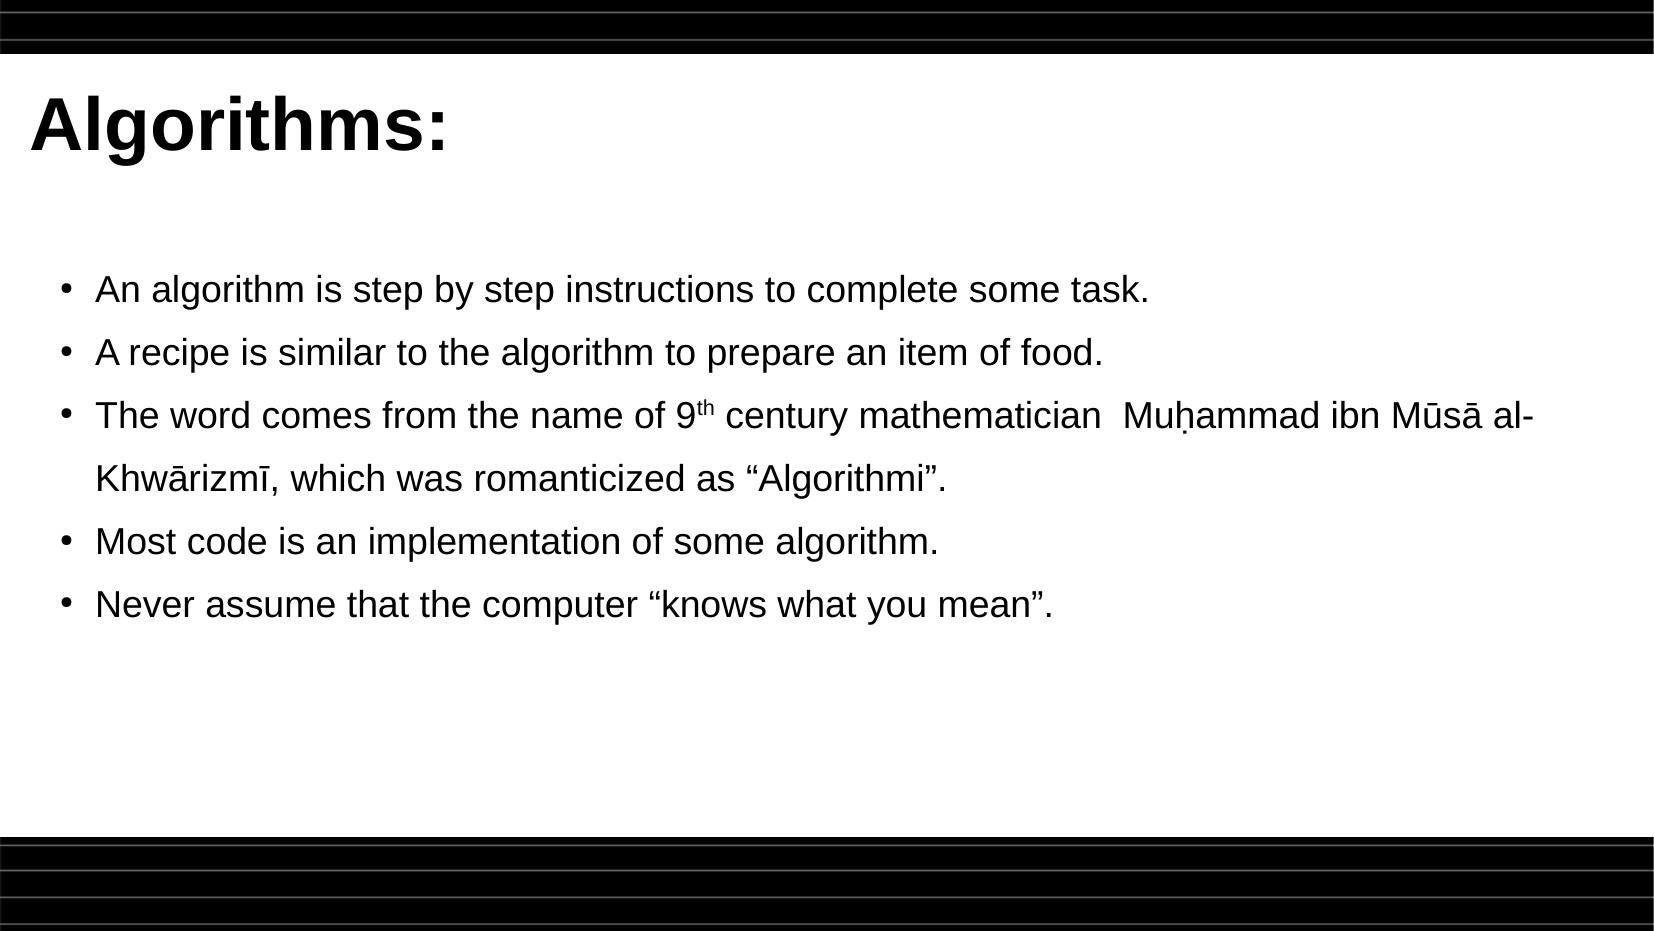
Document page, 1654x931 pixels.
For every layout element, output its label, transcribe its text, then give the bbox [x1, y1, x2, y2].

text_box An algorithm is step by step instructions to complete some task. A recipe is similar to the algorithm to prepare an item of food. The word comes from the name of 9th century mathematician Muḥammad ibn Mūsā al-Khwārizmī, which was romanticized as “Algorithmi”. Most code is an implementation of some algorithm. Never assume that the computer “knows what you mean”. [45, 240, 1621, 696]
picture [0, 837, 1654, 931]
text_box Algorithms: [15, 75, 1591, 174]
picture [0, 0, 1654, 54]
